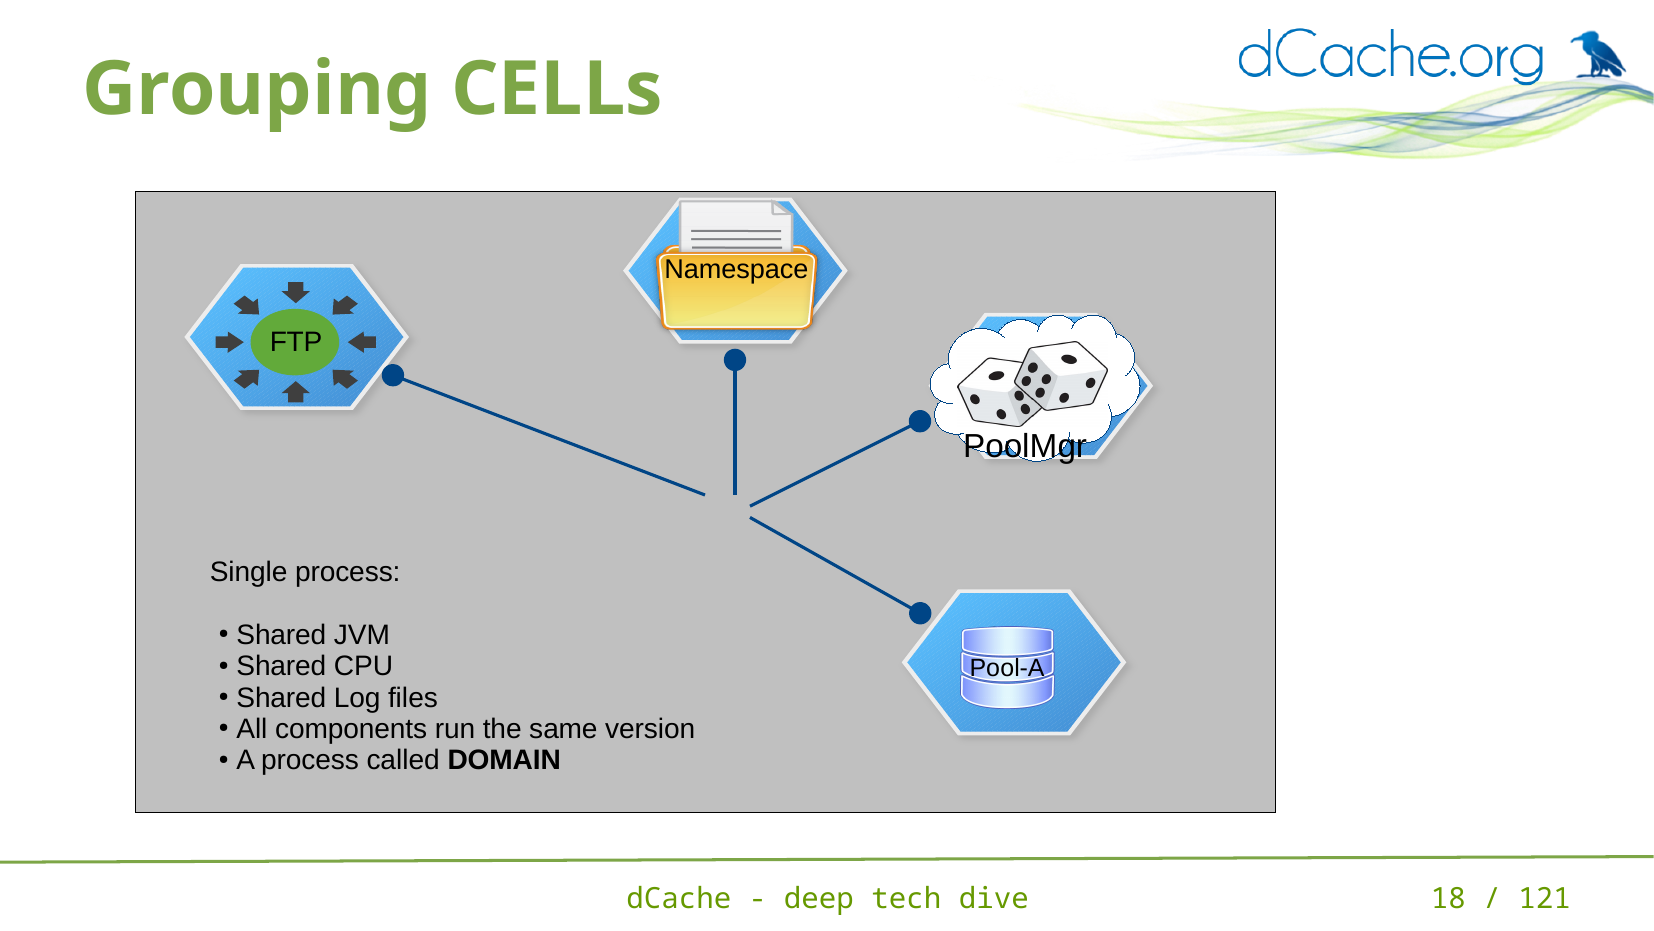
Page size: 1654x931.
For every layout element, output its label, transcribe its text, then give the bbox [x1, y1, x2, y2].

text_box Single process: Shared JVM Shared CPU Shared Log files All components run the same version A process called DOMAIN [195, 549, 826, 813]
text_box [135, 191, 1276, 813]
picture [609, 188, 871, 362]
picture [888, 580, 1149, 753]
picture [170, 254, 432, 428]
title Grouping CELLs [82, 40, 1605, 131]
picture [915, 303, 1176, 477]
picture [956, 16, 1654, 169]
text_box PoolMgr [948, 419, 1118, 472]
